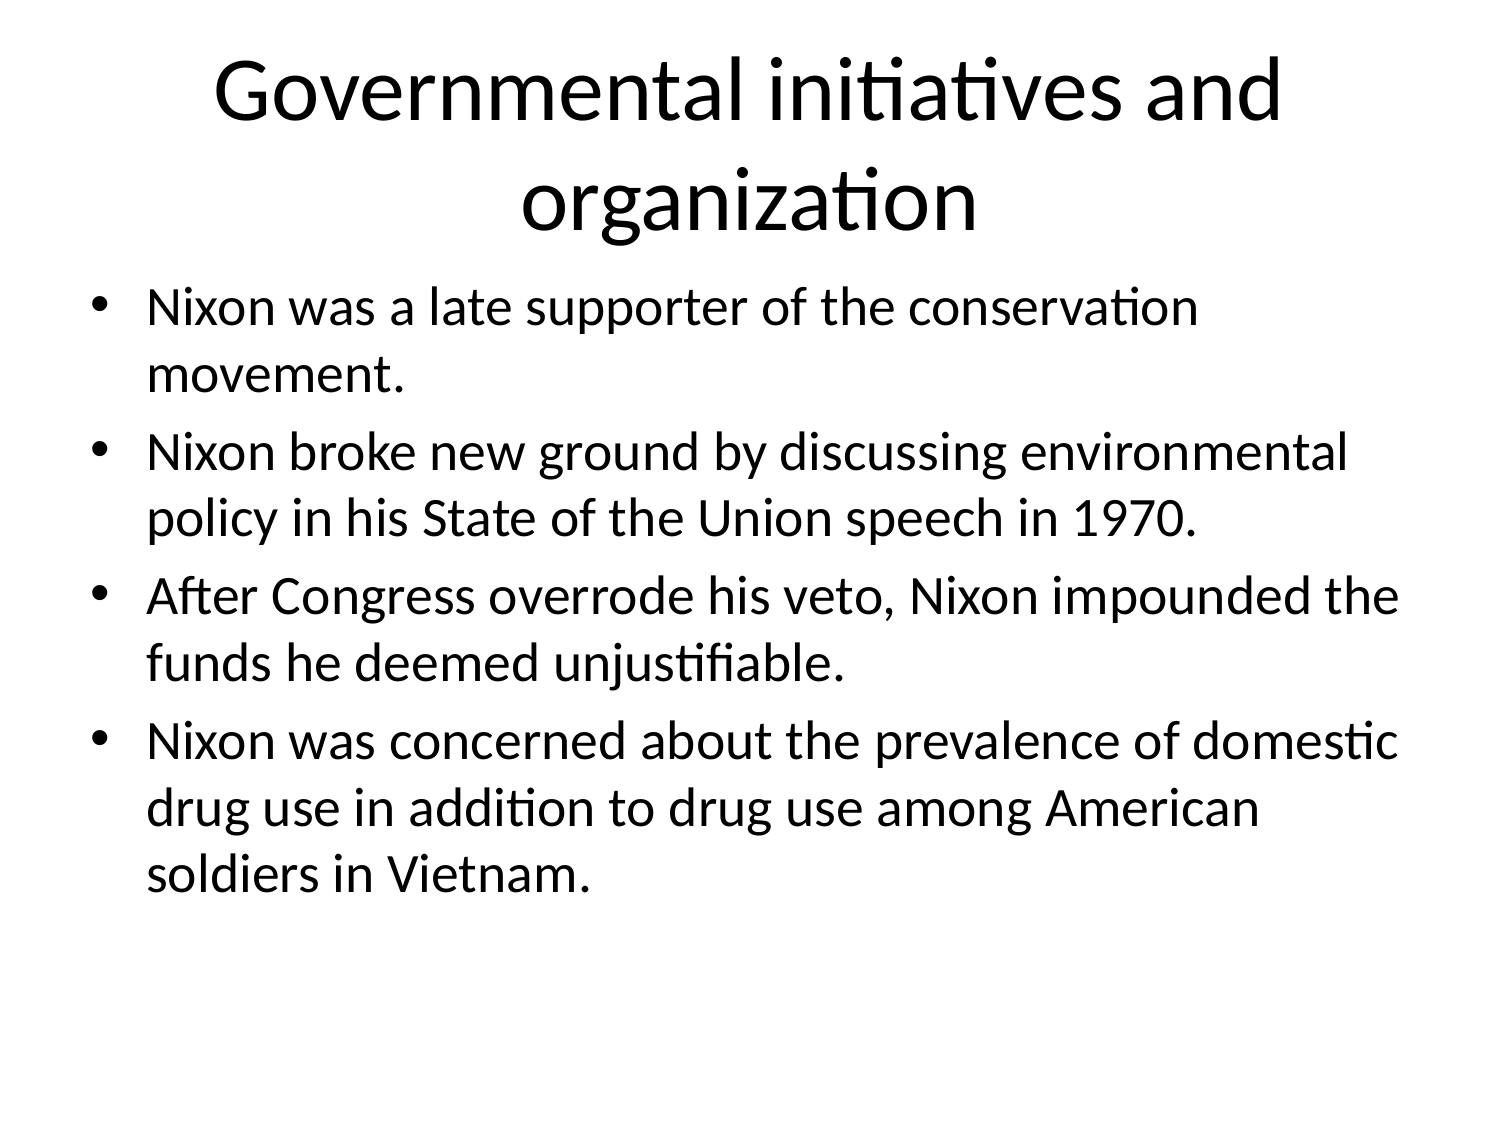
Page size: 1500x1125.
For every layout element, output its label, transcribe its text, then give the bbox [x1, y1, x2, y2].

list Nixon was a late supporter of the conservation movement. Nixon broke new ground by discussing environmental policy in his State of the Union speech in 1970. After Congress overrode his veto, Nixon impounded the funds he deemed unjustifiable. Nixon was concerned about the prevalence of domestic drug use in addition to drug use among American soldiers in Vietnam. [75, 262, 1425, 1005]
title Governmental initiatives and organization [75, 45, 1425, 233]
